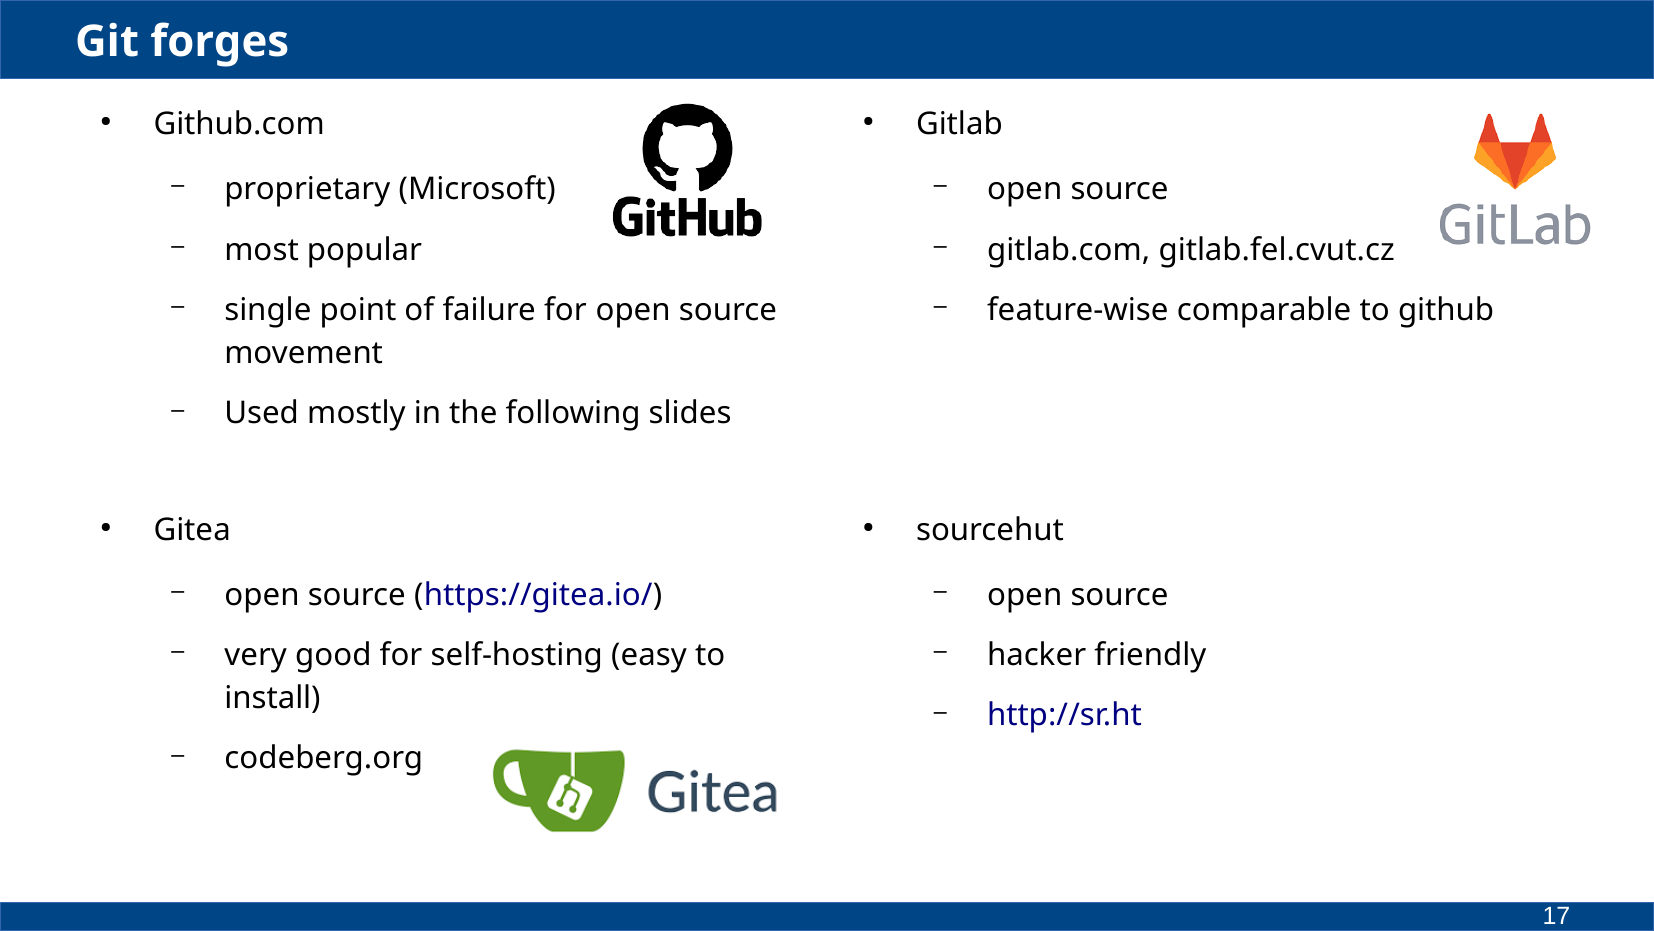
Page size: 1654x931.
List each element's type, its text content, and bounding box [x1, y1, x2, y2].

list sourcehut open source hacker friendly http://sr.ht [845, 506, 1572, 878]
list Gitea open source (https://gitea.io/) very good for self-hosting (easy to install) codeberg.org [82, 506, 809, 878]
list Gitlab open source gitlab.com, gitlab.fel.cvut.cz feature-wise comparable to github [845, 101, 1572, 472]
picture [466, 705, 809, 878]
list Github.com proprietary (Microsoft) most popular single point of failure for open source movement Used mostly in the following slides [82, 101, 809, 472]
picture [565, 101, 809, 238]
picture [1409, 83, 1620, 274]
title Git forges [75, 0, 1654, 79]
